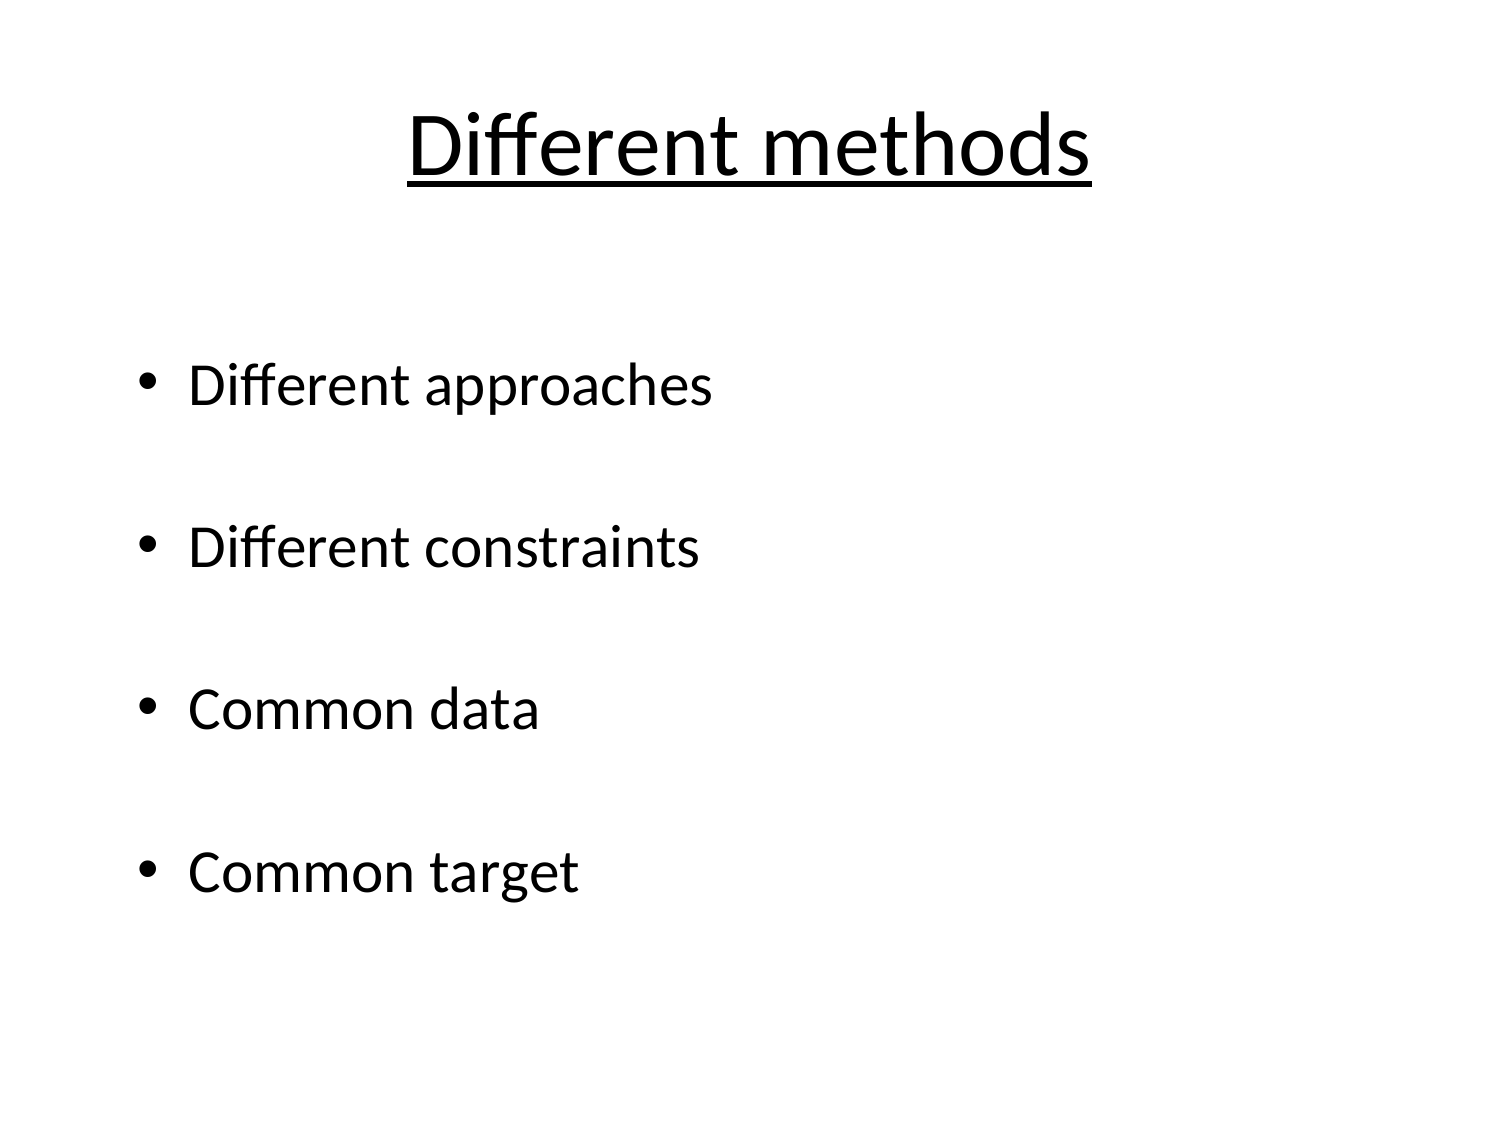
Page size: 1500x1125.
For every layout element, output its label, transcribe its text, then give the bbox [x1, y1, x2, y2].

list Different approaches Different constraints Common data Common target [122, 262, 1473, 916]
title Different methods [75, 21, 1426, 257]
